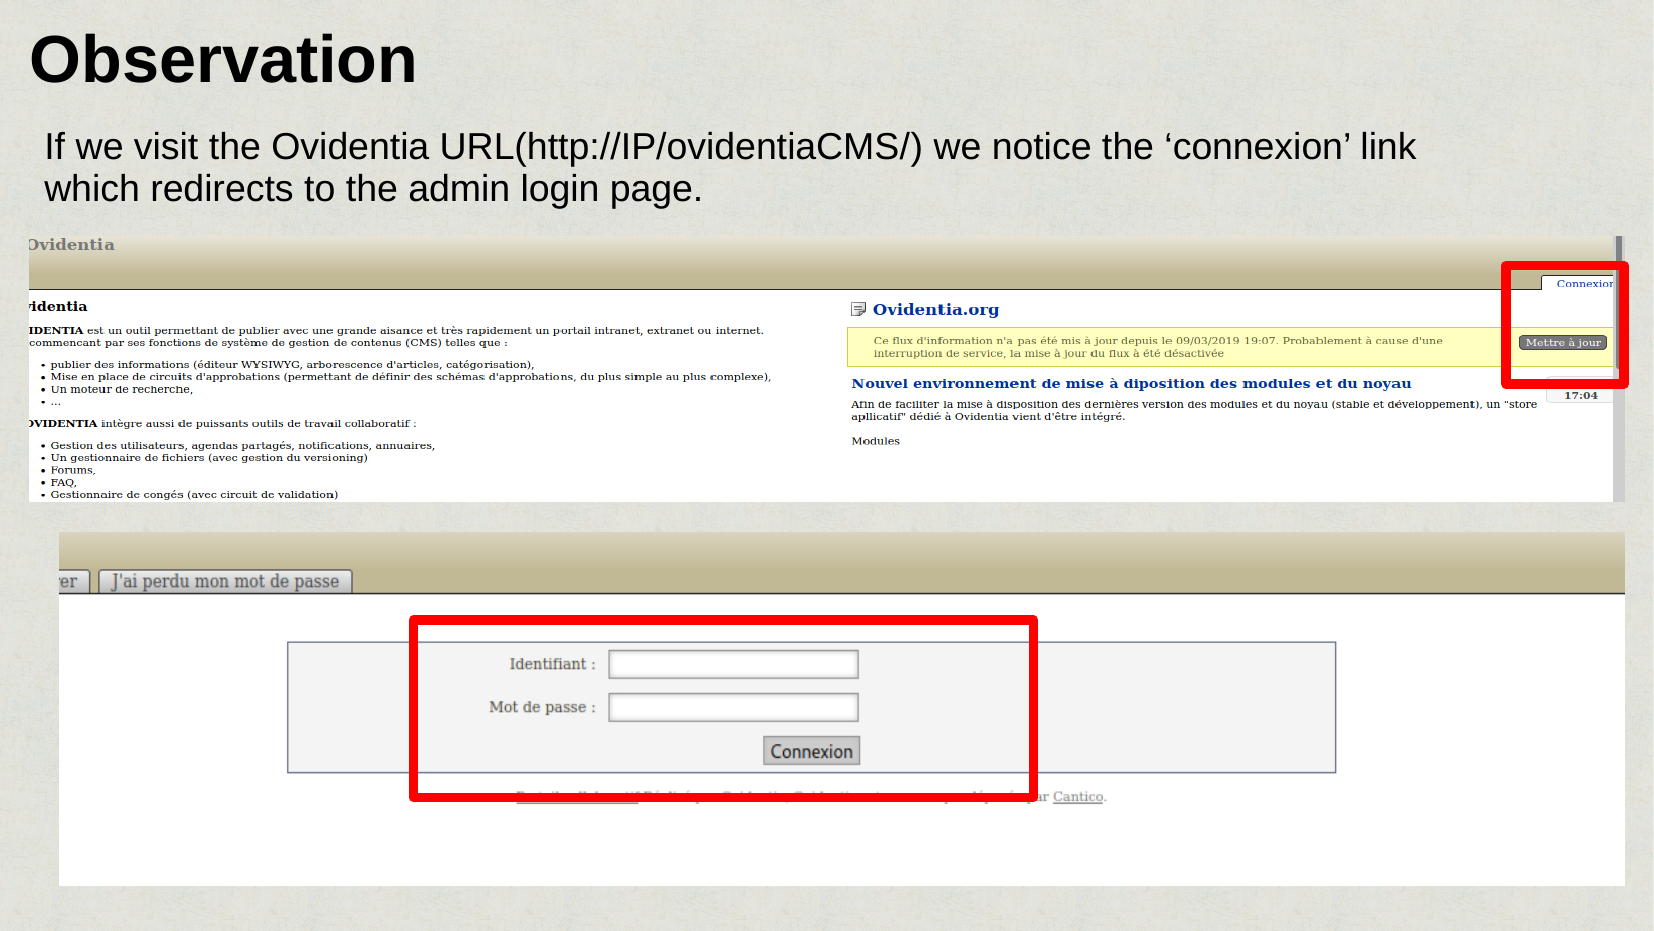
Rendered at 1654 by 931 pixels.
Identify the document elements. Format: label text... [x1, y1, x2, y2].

text_box If we visit the Ovidentia URL(http://IP/ovidentiaCMS/) we notice the ‘connexion’ link which redirects to the admin login page. [29, 118, 1506, 217]
picture [0, 0, 1654, 931]
title Observation [29, 0, 1518, 119]
